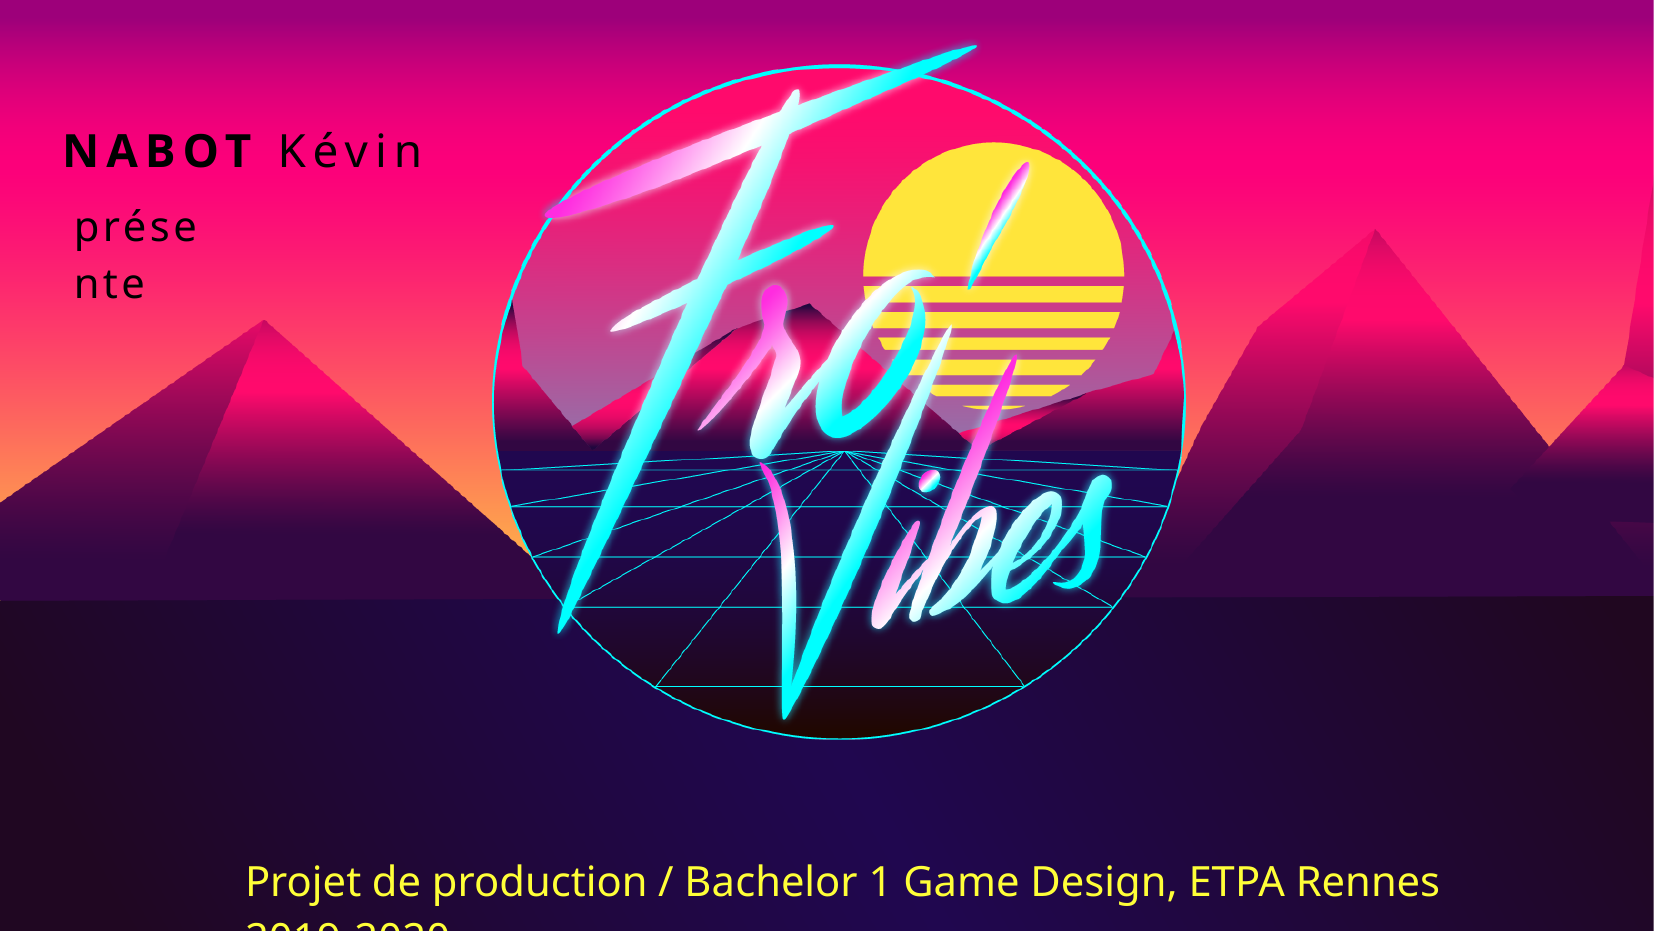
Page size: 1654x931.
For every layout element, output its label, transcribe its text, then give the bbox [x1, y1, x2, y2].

text_box présente [59, 188, 225, 274]
picture [0, 0, 1654, 931]
text_box Projet de production / Bachelor 1 Game Design, ETPA Rennes 2019-2020 [230, 843, 1477, 931]
text_box NABOT Kévin [47, 110, 361, 202]
